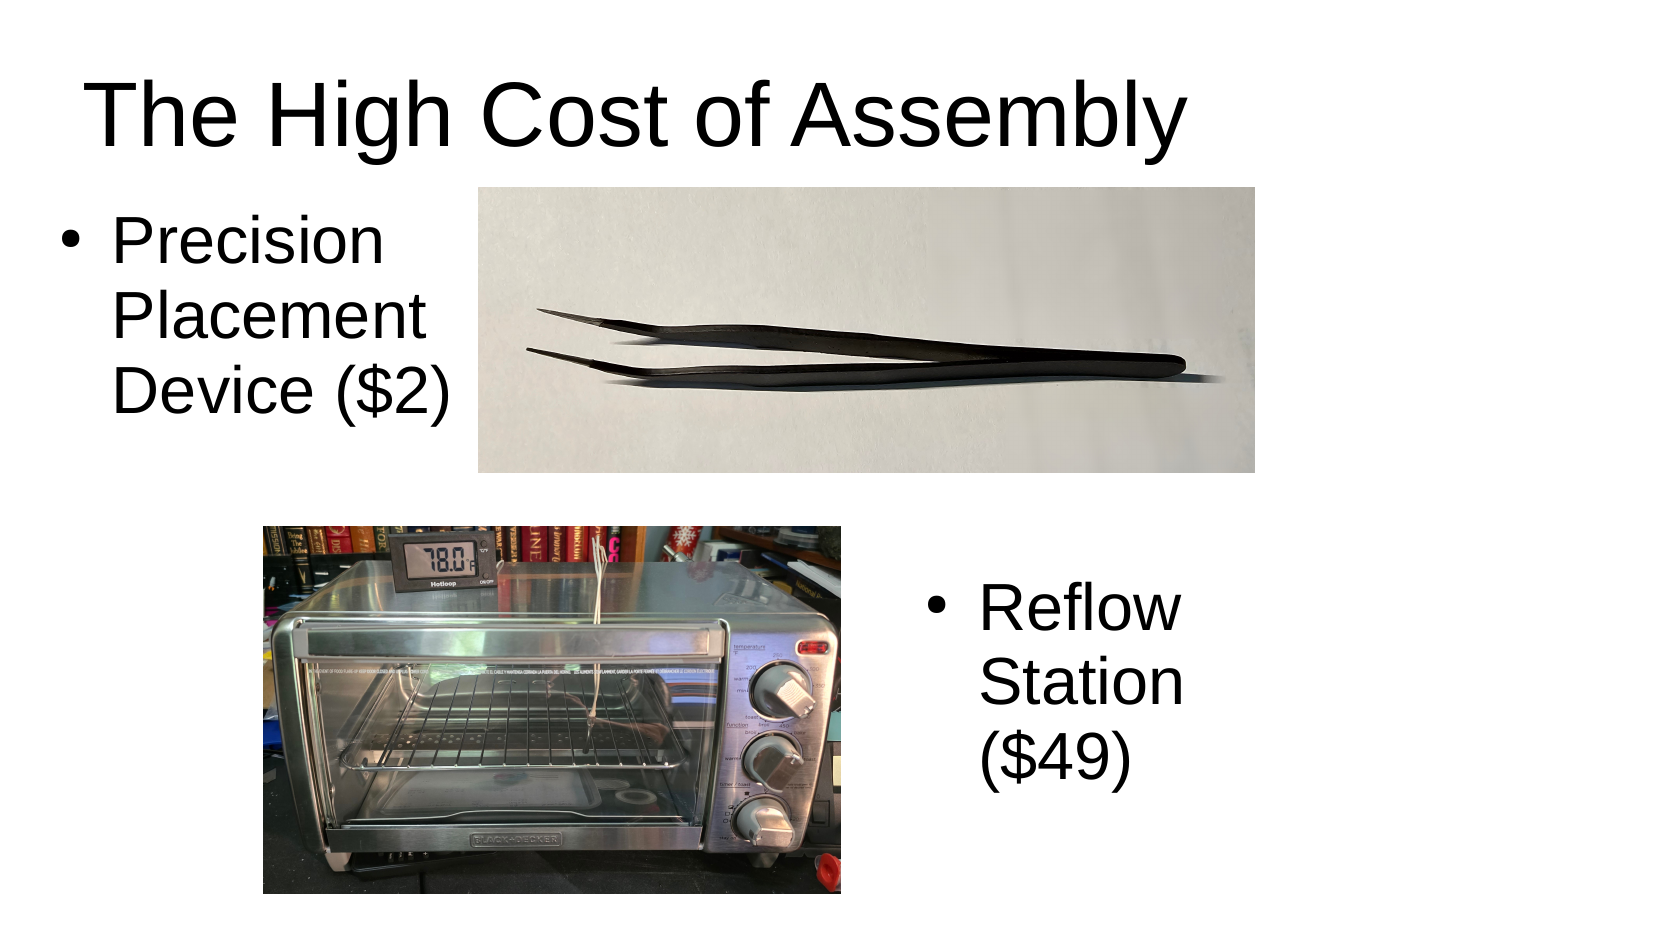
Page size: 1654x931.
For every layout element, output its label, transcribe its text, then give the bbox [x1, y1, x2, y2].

title The High Cost of Assembly [82, 37, 1571, 193]
list Reflow Station ($49) [907, 569, 1383, 818]
list Precision Placement Device ($2) [41, 203, 478, 452]
picture [478, 187, 1255, 473]
picture [263, 526, 841, 894]
